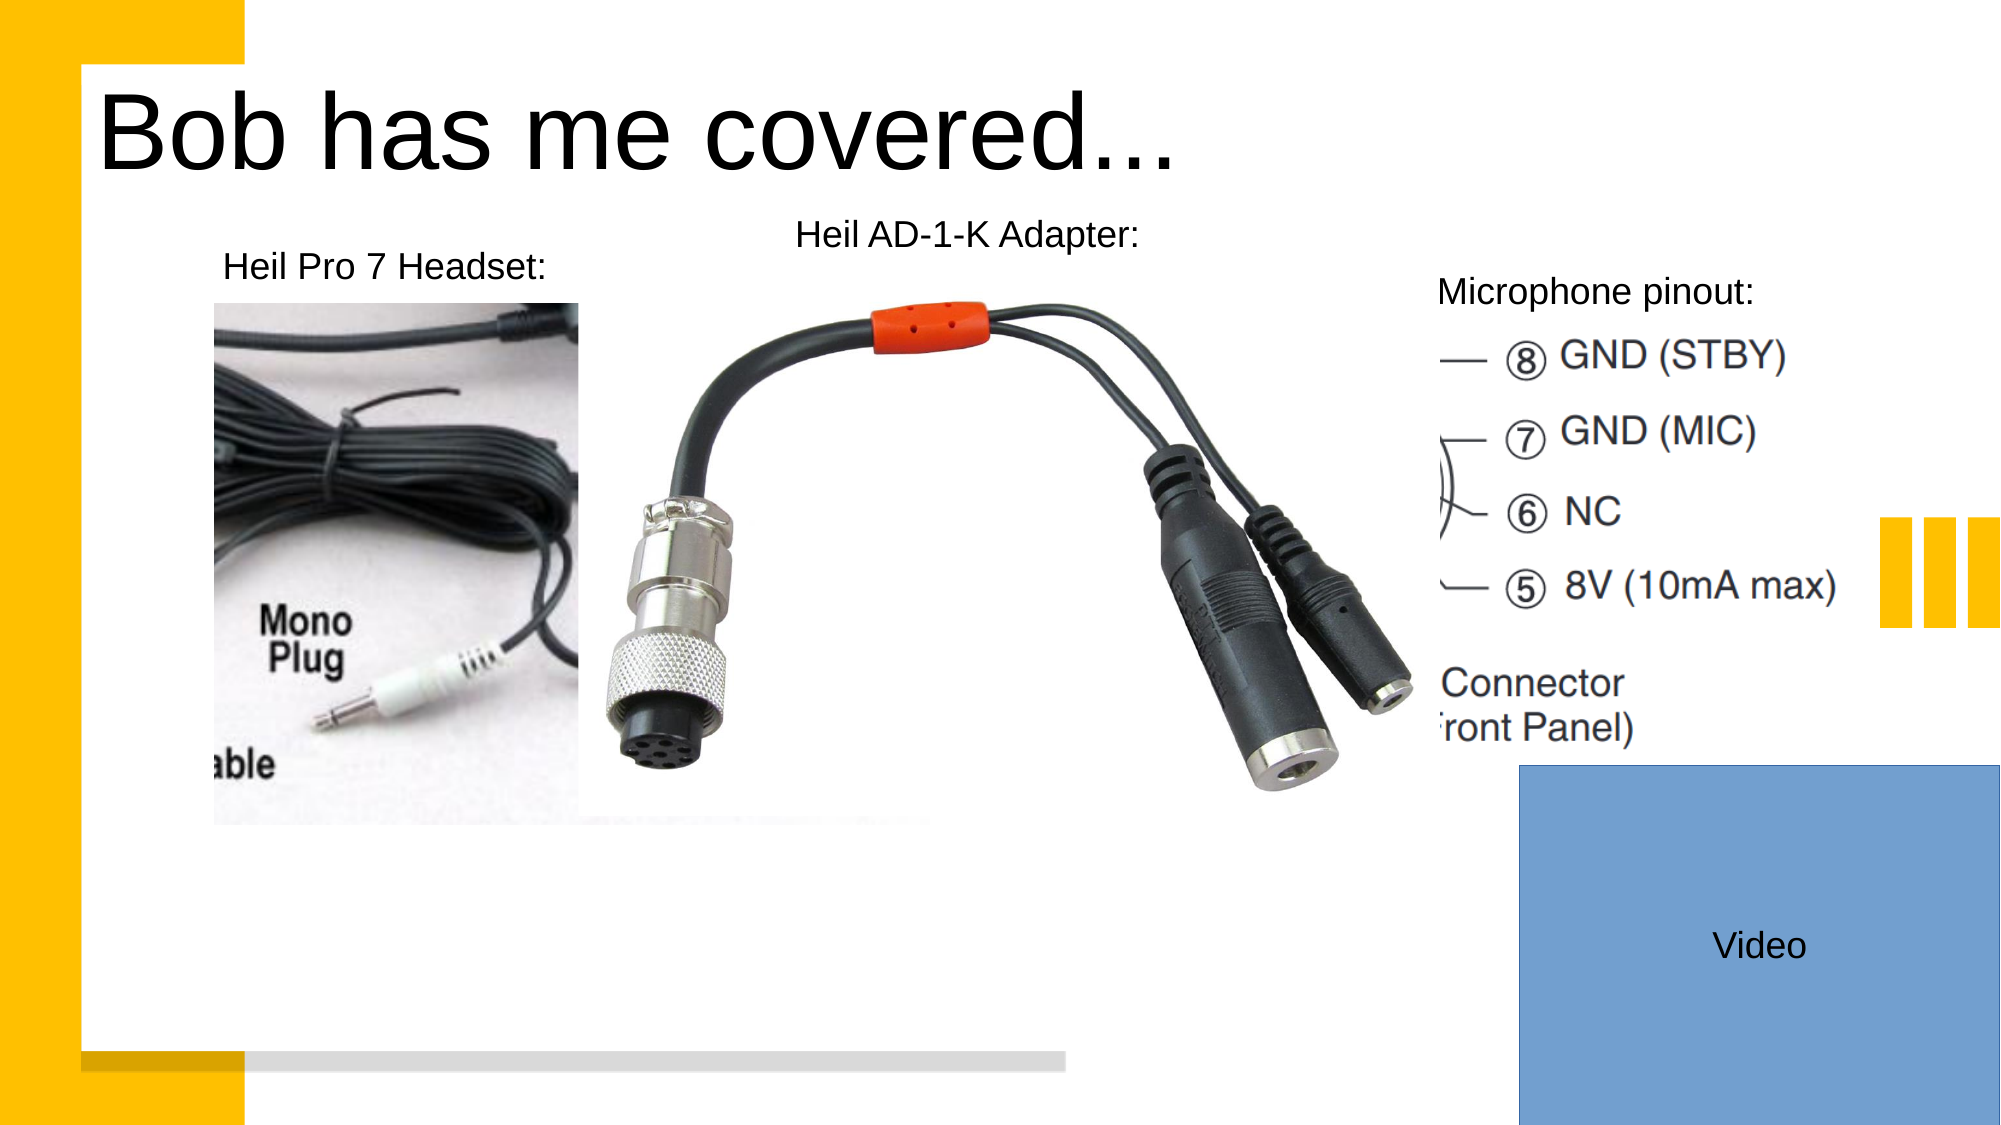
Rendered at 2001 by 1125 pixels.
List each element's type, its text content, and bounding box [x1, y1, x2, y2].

text_box Video [1519, 765, 2000, 1125]
text_box Bob has me covered... [81, 64, 1921, 201]
text_box Heil Pro 7 Headset: [207, 238, 563, 296]
text_box Kenwood TS-890S Microphone pinout: [1098, 262, 1771, 319]
picture [214, 275, 1851, 826]
text_box Heil AD-1-K Adapter: [780, 206, 1156, 263]
text_box [0, 0, 2000, 1125]
